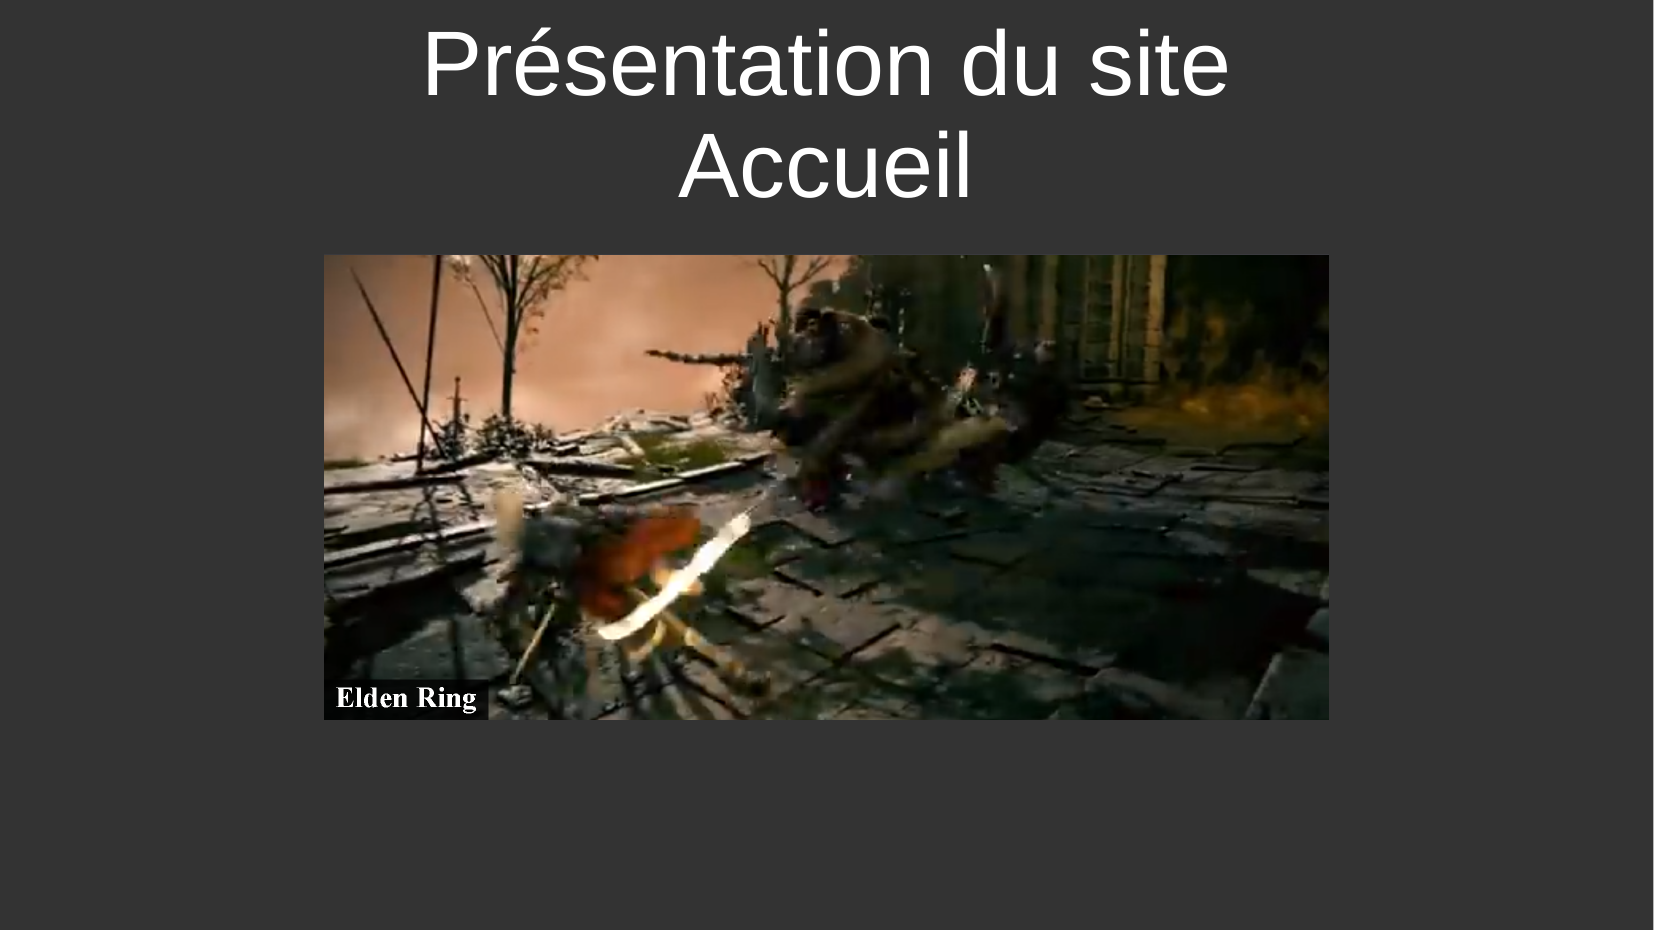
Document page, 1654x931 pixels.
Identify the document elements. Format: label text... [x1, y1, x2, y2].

title Présentation du site Accueil [82, 12, 1571, 218]
picture [324, 254, 1329, 720]
